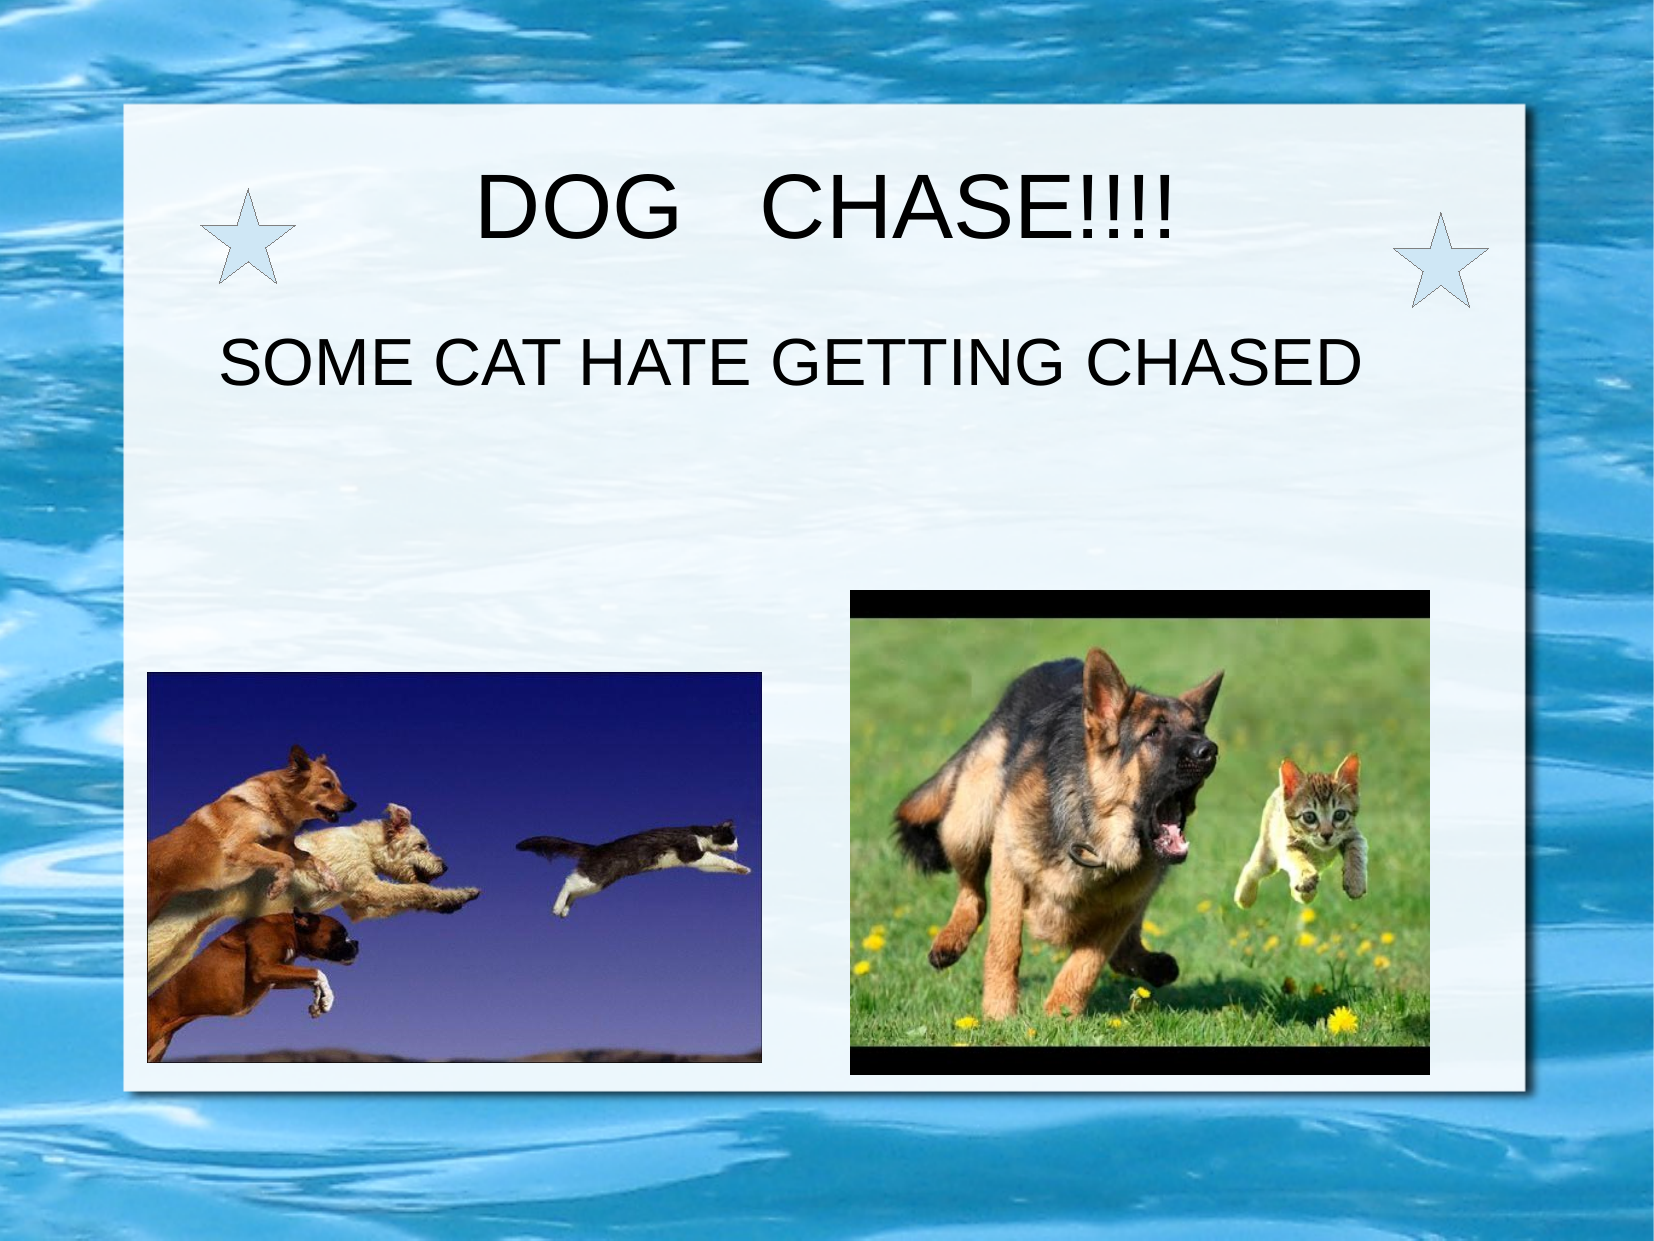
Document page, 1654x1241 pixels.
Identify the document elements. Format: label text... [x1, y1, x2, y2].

picture [0, 0, 1654, 1241]
text_box [1393, 212, 1489, 308]
text_box [200, 188, 296, 284]
list SOME CAT HATE GETTING CHASED [147, 324, 1506, 1063]
title DOG CHASE!!!! [147, 118, 1506, 296]
